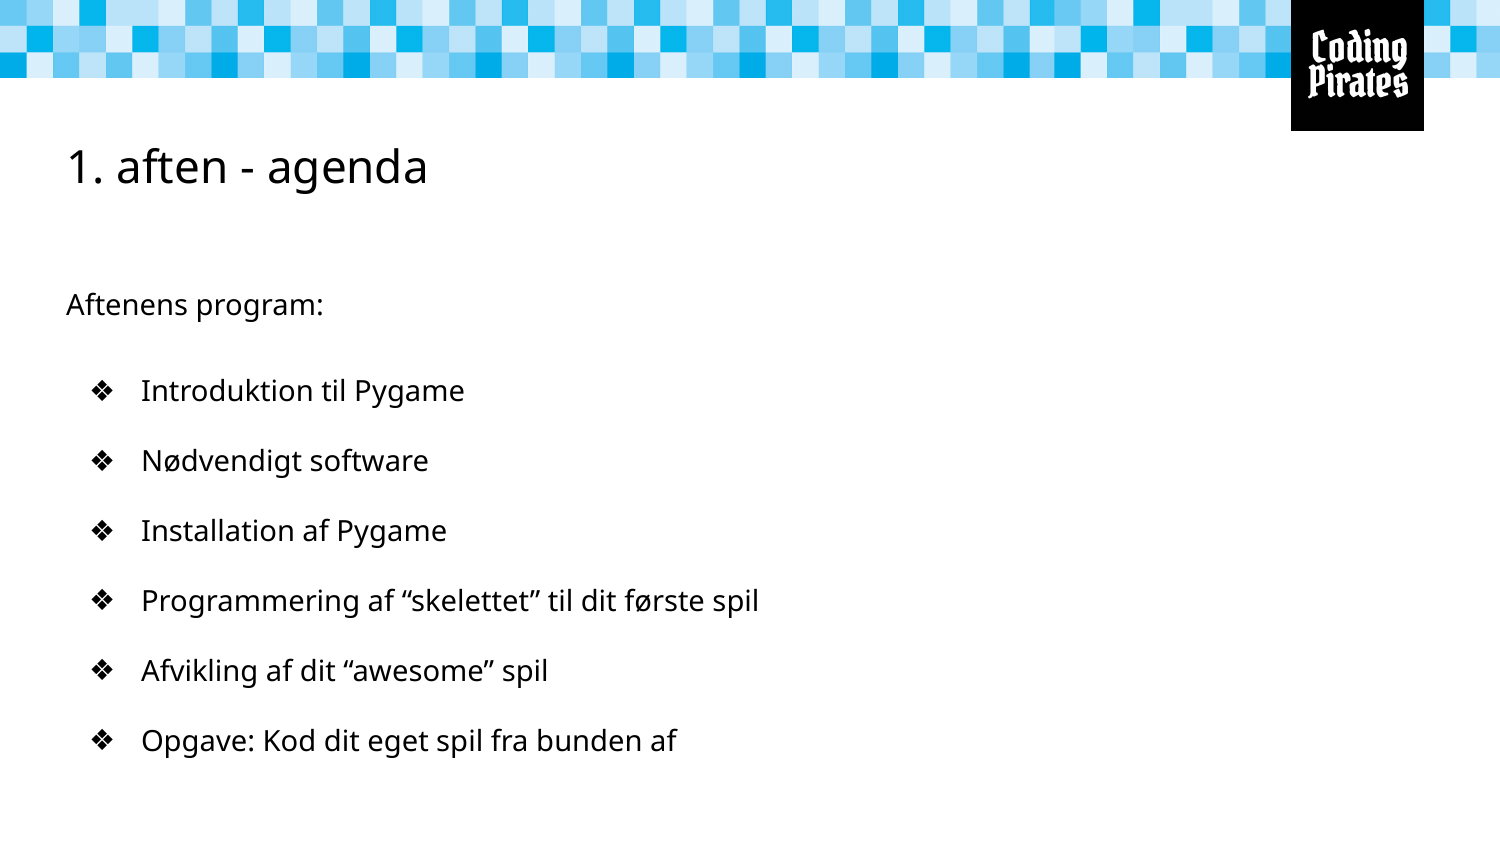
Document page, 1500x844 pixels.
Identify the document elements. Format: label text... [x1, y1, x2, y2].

title 1. aften - agenda [51, 123, 1223, 217]
picture [0, 0, 1056, 78]
picture [1291, 0, 1424, 131]
list Aftenens program: Introduktion til Pygame Nødvendigt software Installation af Pygame Programmering af “skelettet” til dit første spil Afvikling af dit “awesome” spil Opgave: Kod dit eget spil fra bunden af [51, 235, 1449, 751]
